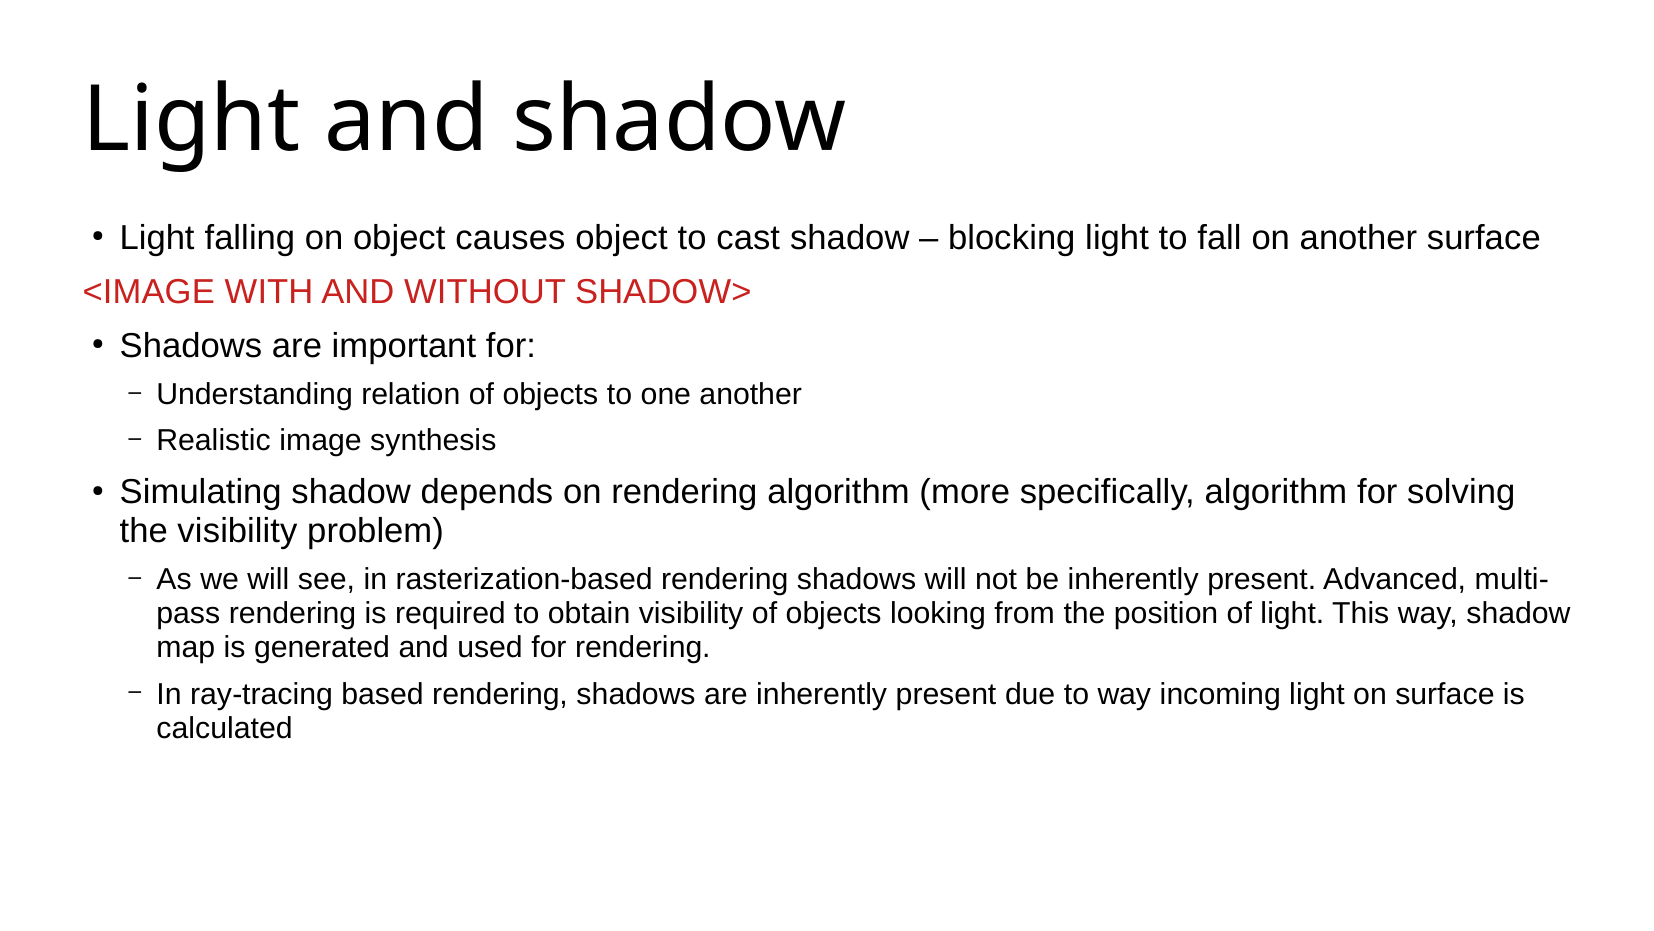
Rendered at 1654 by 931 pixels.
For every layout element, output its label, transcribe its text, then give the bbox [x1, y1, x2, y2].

list Light falling on object causes object to cast shadow – blocking light to fall on another surface <IMAGE WITH AND WITHOUT SHADOW> Shadows are important for: Understanding relation of objects to one another Realistic image synthesis Simulating shadow depends on rendering algorithm (more specifically, algorithm for solving the visibility problem) As we will see, in rasterization-based rendering shadows will not be inherently present. Advanced, multi-pass rendering is required to obtain visibility of objects looking from the position of light. This way, shadow map is generated and used for rendering. In ray-tracing based rendering, shadows are inherently present due to way incoming light on surface is calculated [82, 217, 1571, 758]
title Light and shadow [82, 37, 1571, 193]
